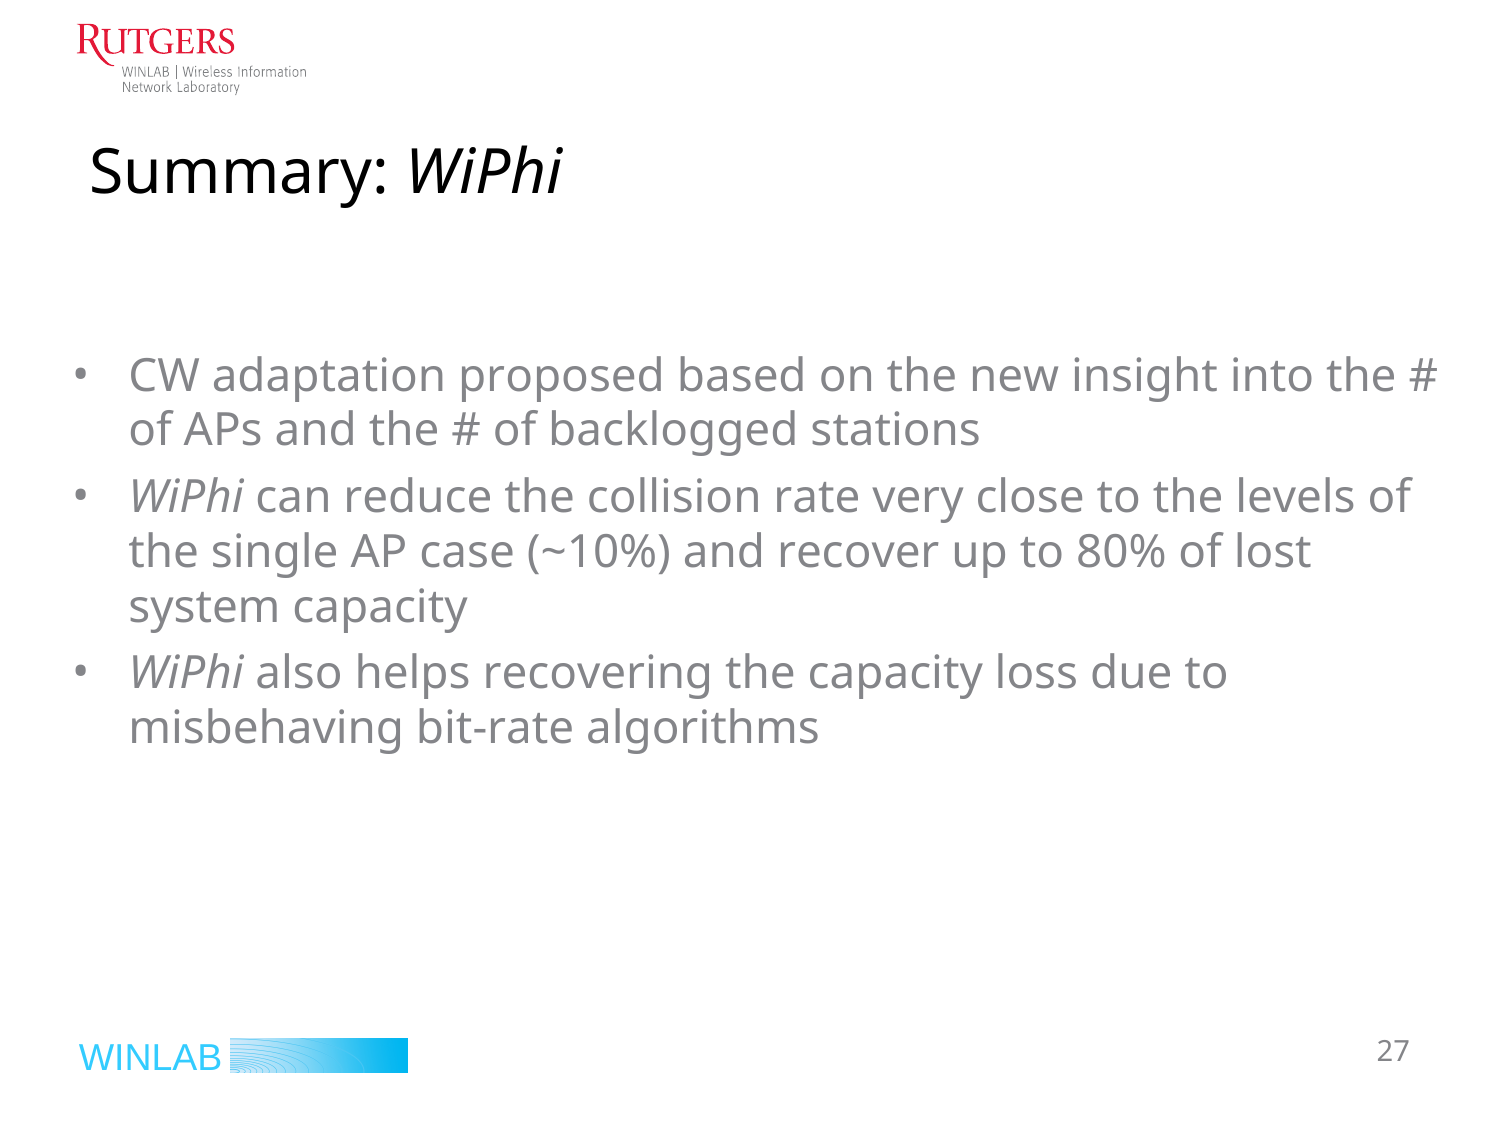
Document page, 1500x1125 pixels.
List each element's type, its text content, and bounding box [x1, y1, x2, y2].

list CW adaptation proposed based on the new insight into the # of APs and the # of backlogged stations WiPhi can reduce the collision rate very close to the levels of the single AP case (~10%) and recover up to 80% of lost system capacity WiPhi also helps recovering the capacity loss due to misbehaving bit-rate algorithms [57, 337, 1483, 993]
picture [230, 1038, 383, 1073]
title Summary: WiPhi [75, 99, 1426, 238]
